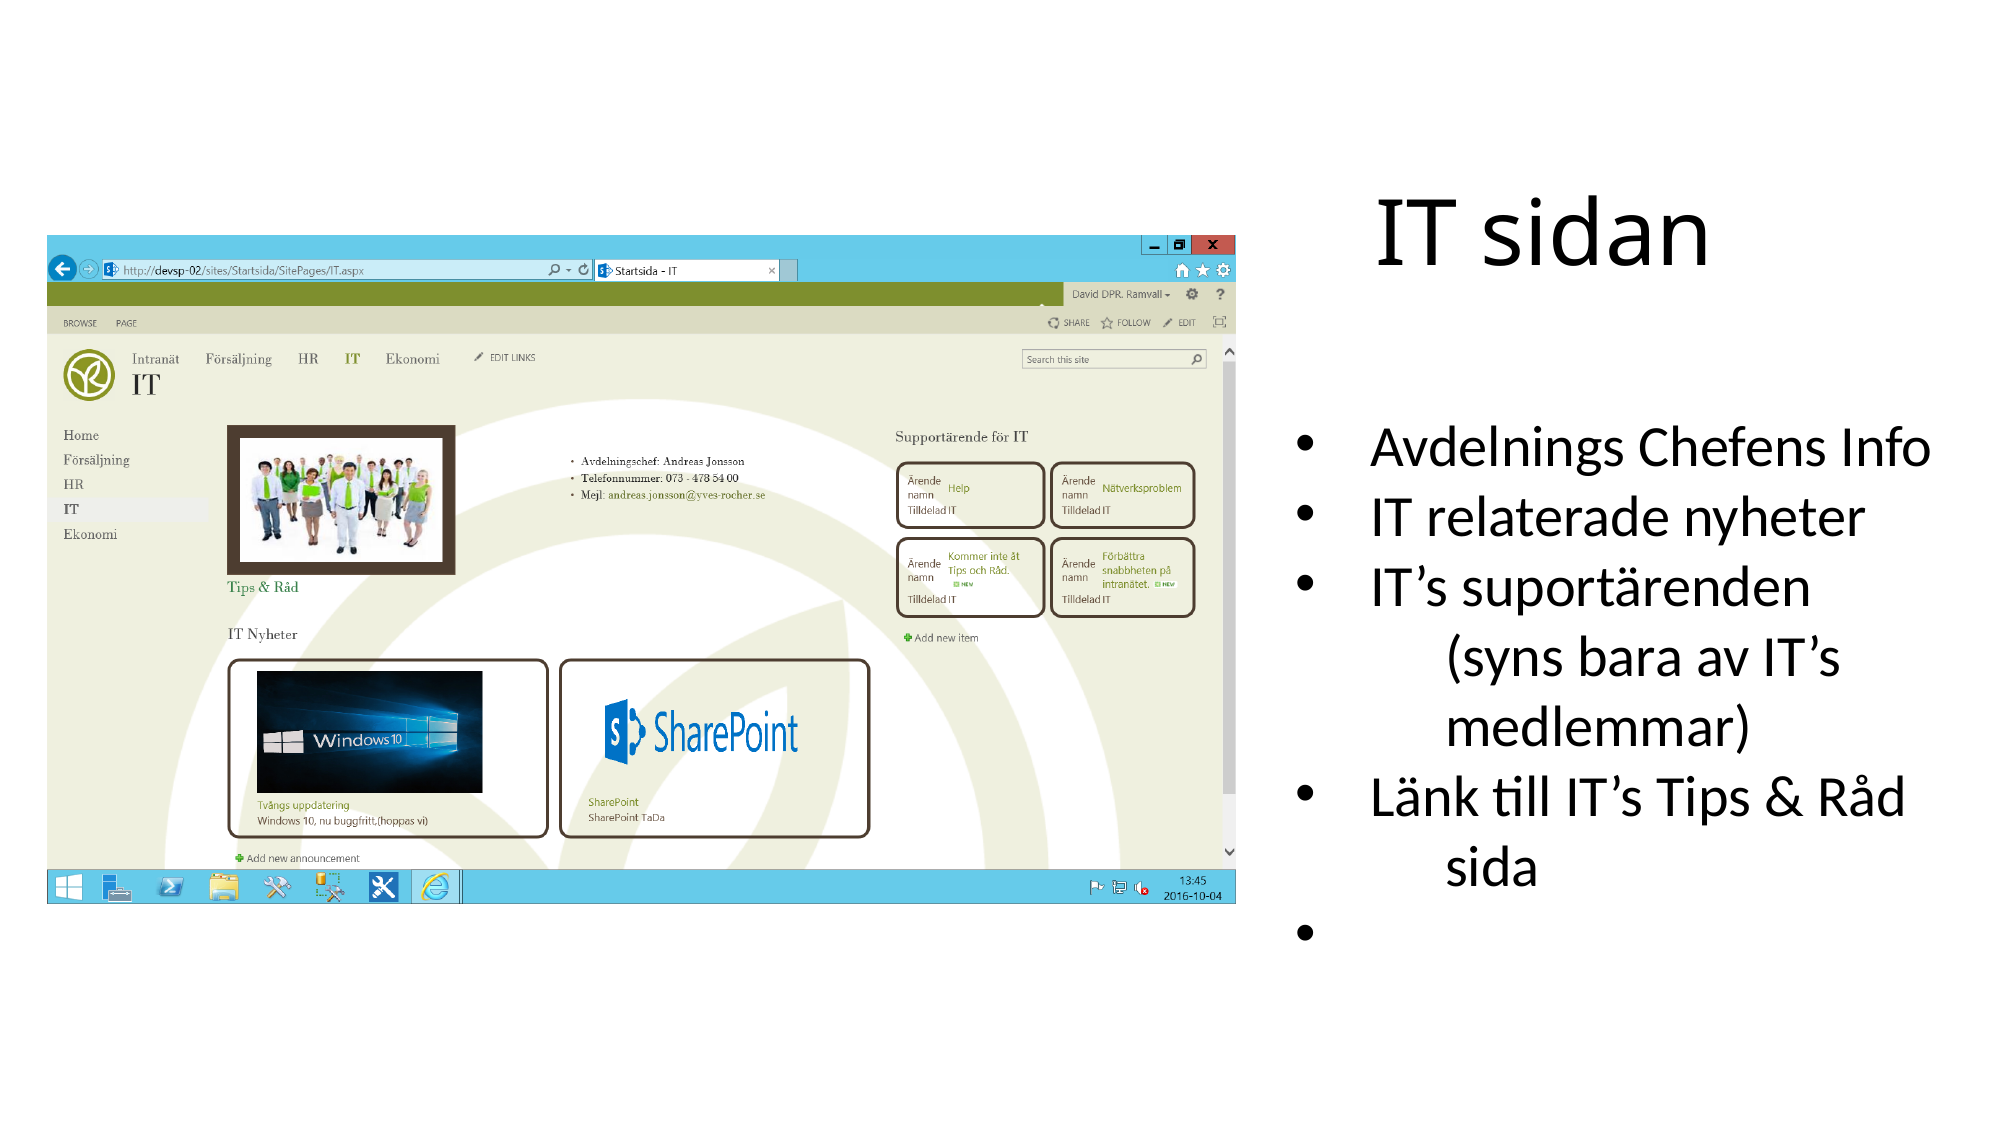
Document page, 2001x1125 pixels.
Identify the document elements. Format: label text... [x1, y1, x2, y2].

picture [47, 235, 1236, 904]
text_box Avdelnings Chefens Info IT relaterade nyheter IT’s suportärenden (syns bara av IT’s medlemmar) Länk till IT’s Tips & Råd sida [1280, 400, 1954, 981]
title IT sidan [1360, 118, 1873, 353]
